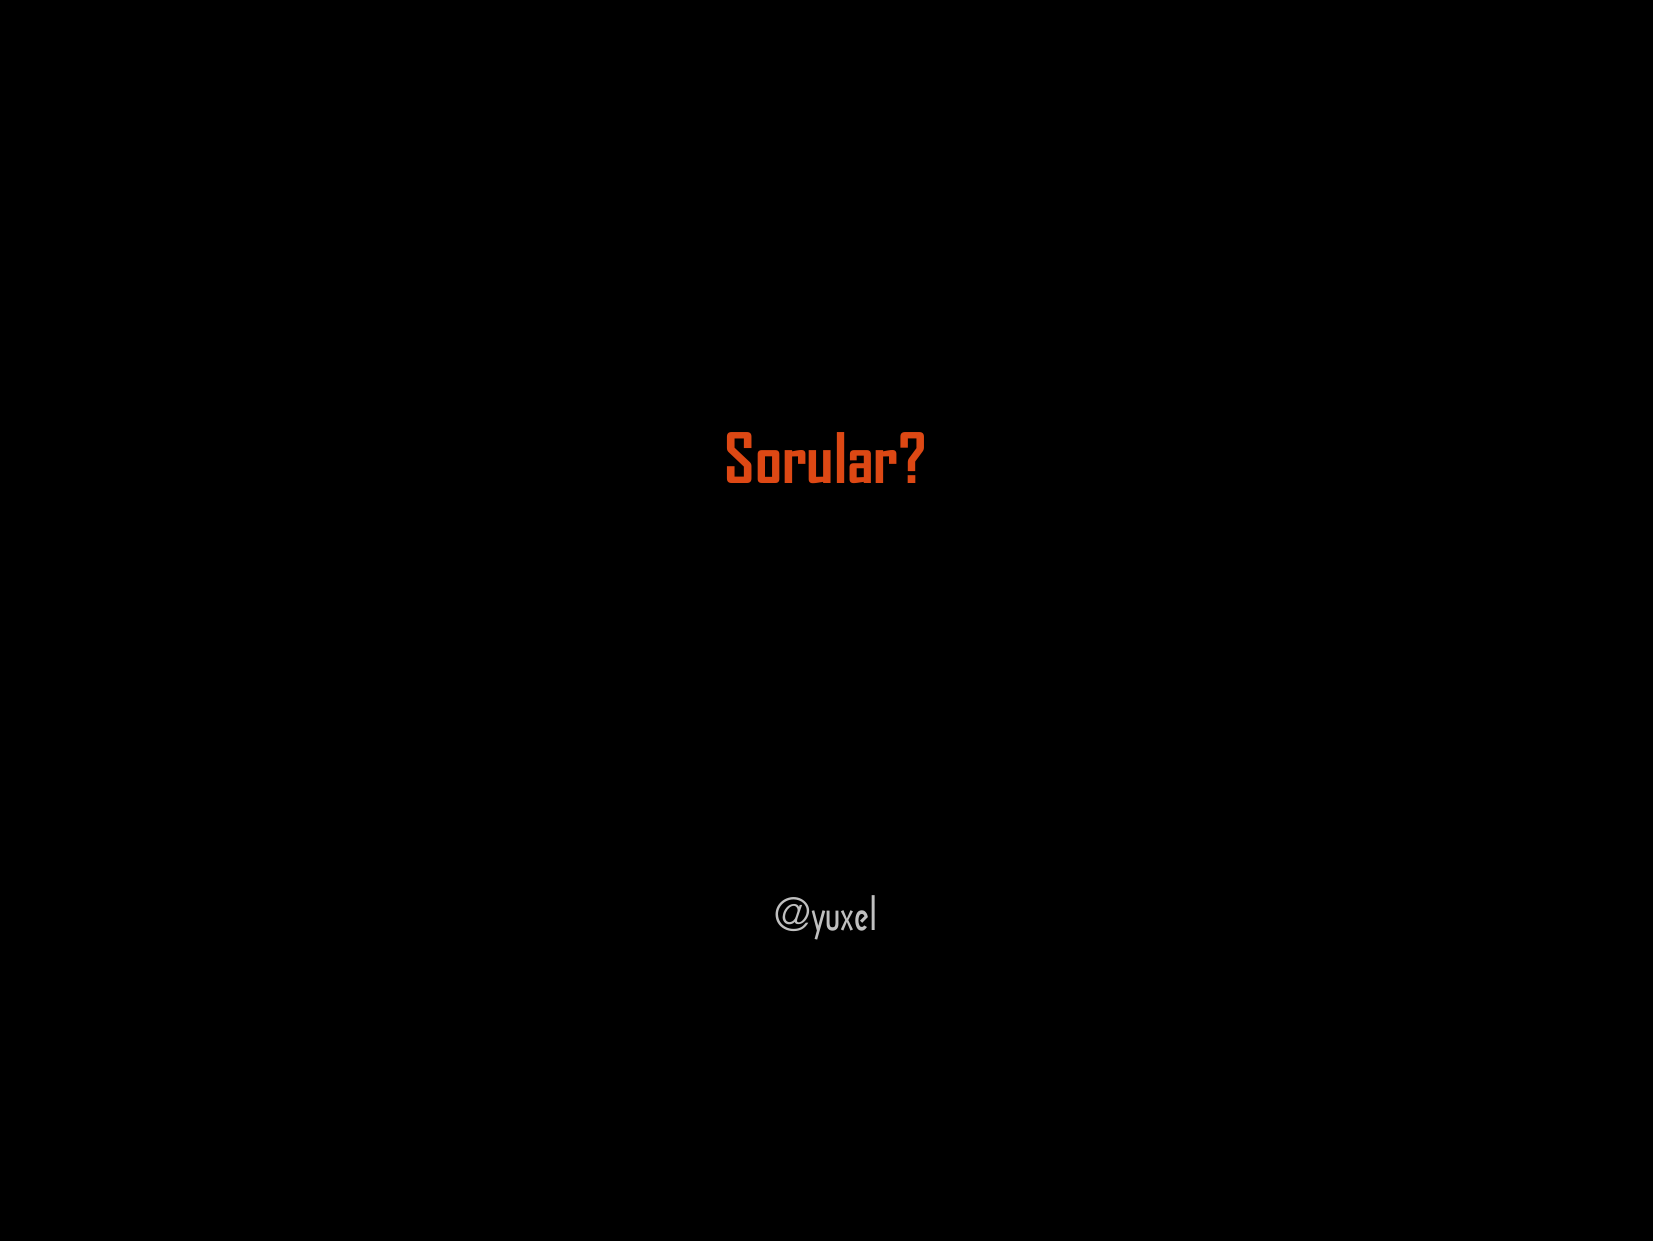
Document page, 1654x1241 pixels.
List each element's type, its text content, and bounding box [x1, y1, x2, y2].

text_box Sorular? @yuxel [709, 90, 944, 953]
